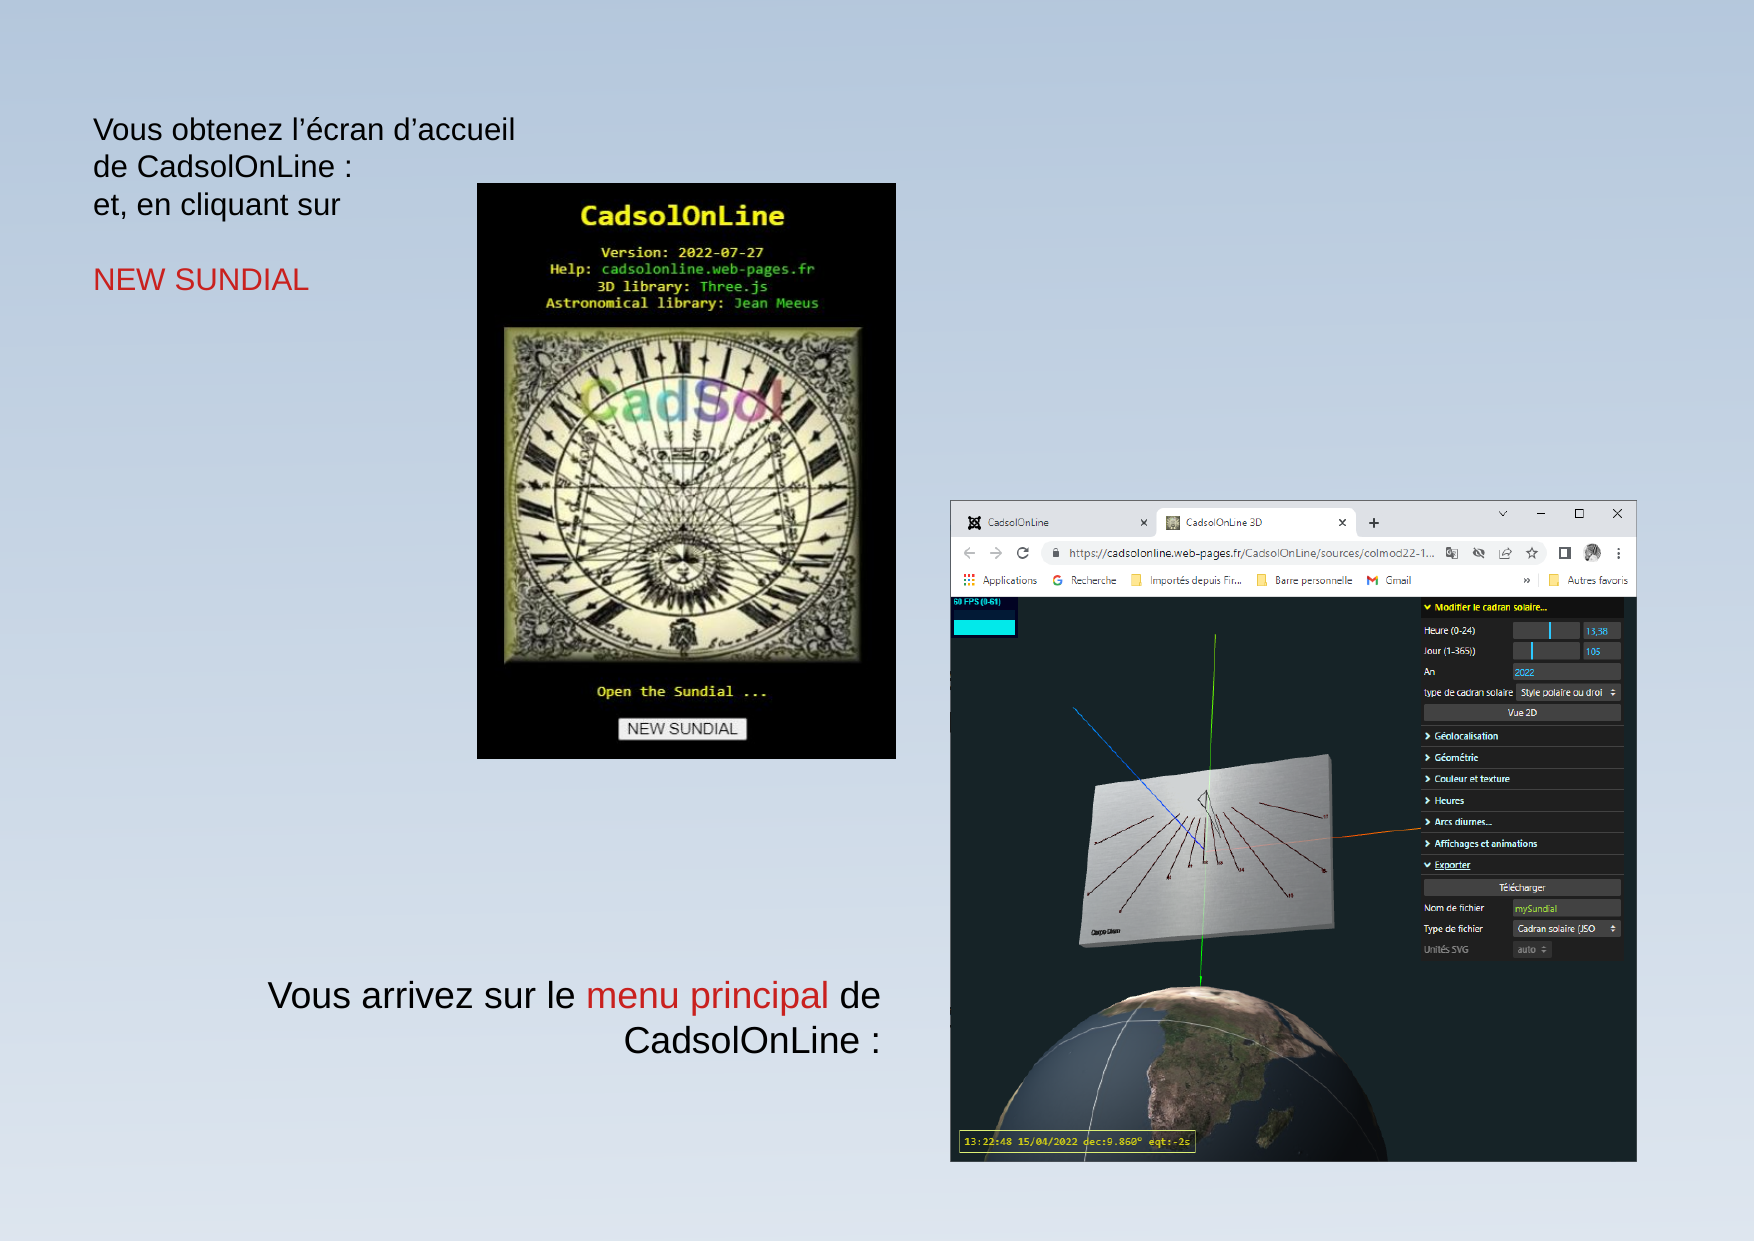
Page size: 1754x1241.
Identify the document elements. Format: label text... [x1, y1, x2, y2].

picture [950, 500, 1637, 1162]
text_box Vous obtenez l’écran d’accueil de CadsolOnLine : et, en cliquant sur NEW SUNDIAL Vous arrivez sur le menu principal de CadsolOnLine : [78, 56, 896, 1119]
picture [477, 183, 896, 759]
